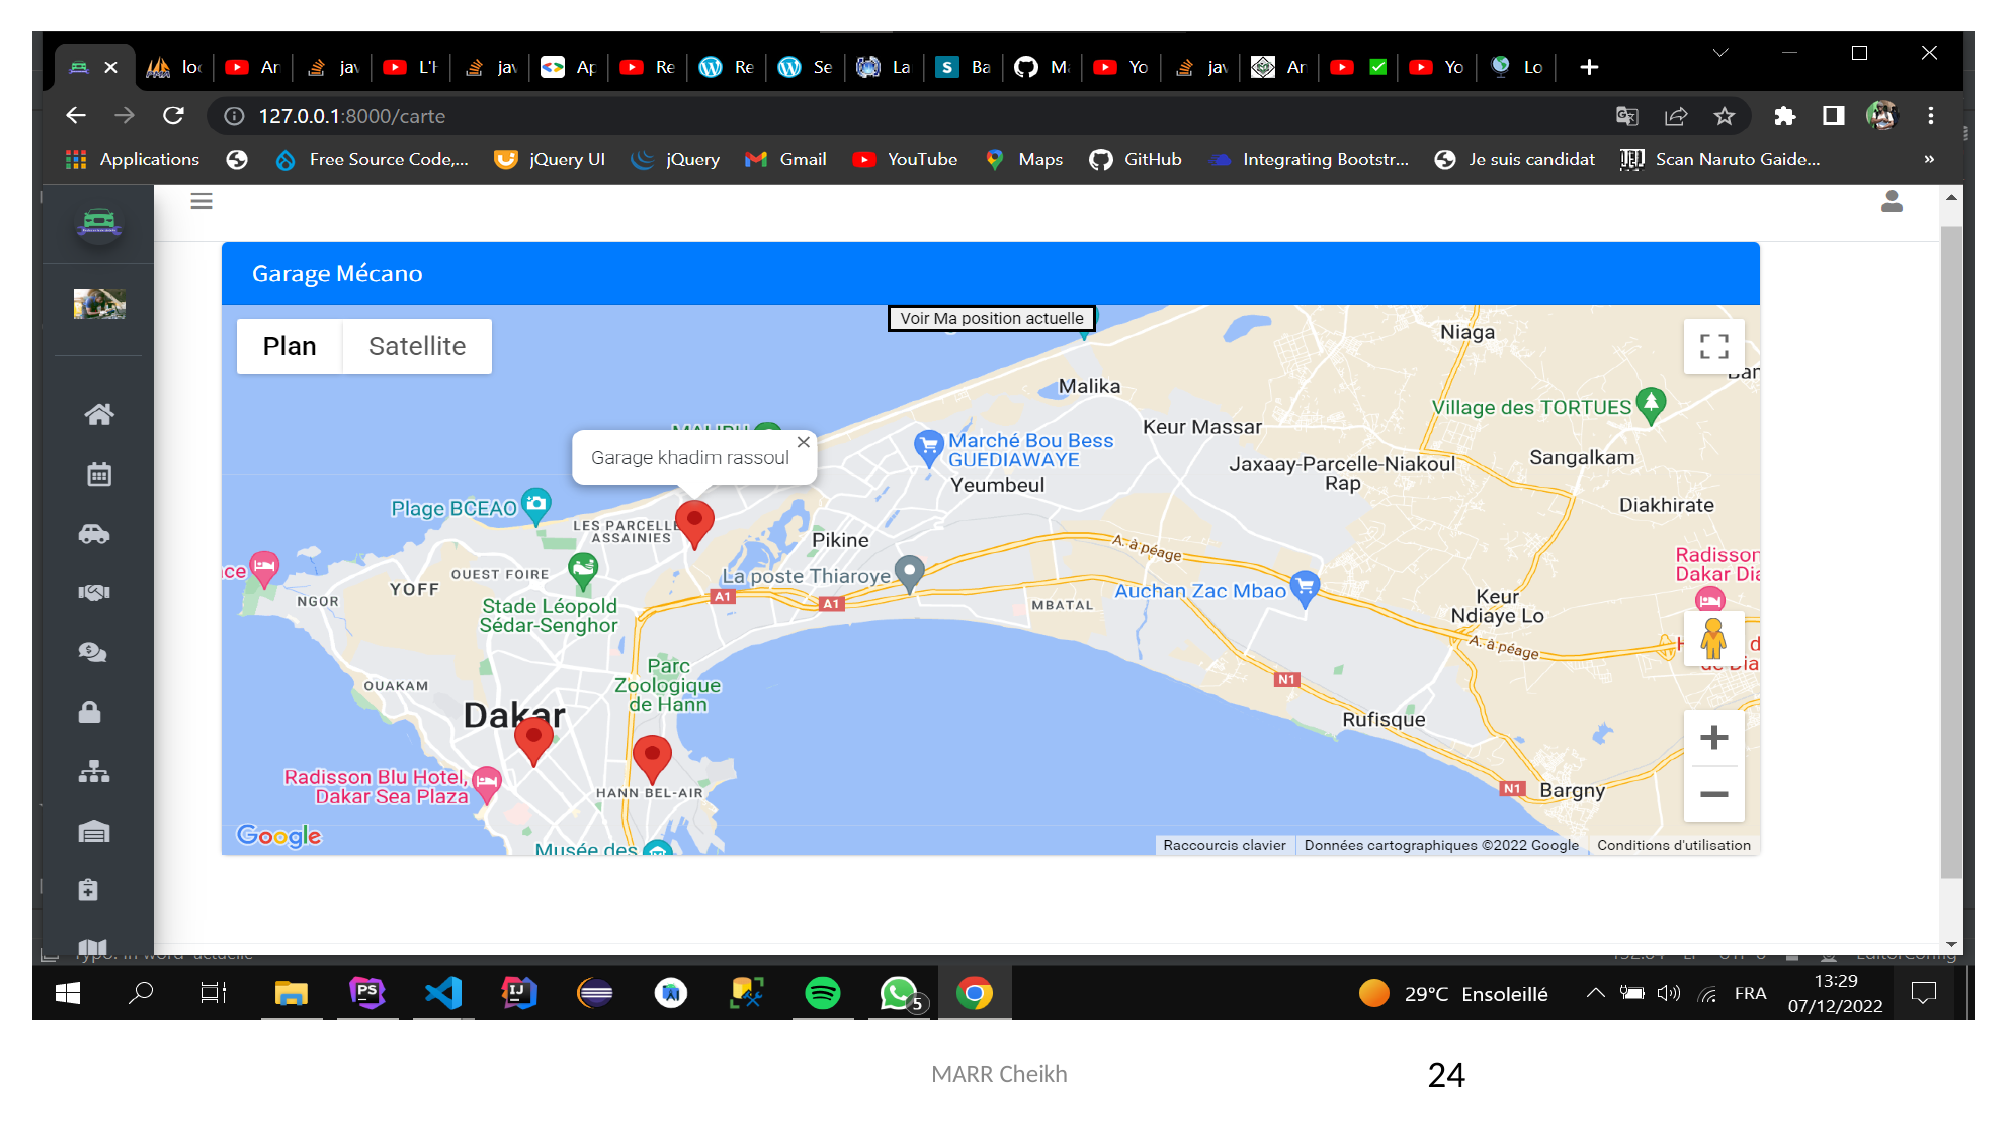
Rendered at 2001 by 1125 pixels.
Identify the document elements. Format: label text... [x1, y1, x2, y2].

text_box [1412, 1042, 1863, 1103]
text_box MARR Cheikh [662, 1042, 1338, 1103]
picture [32, 31, 1975, 1020]
